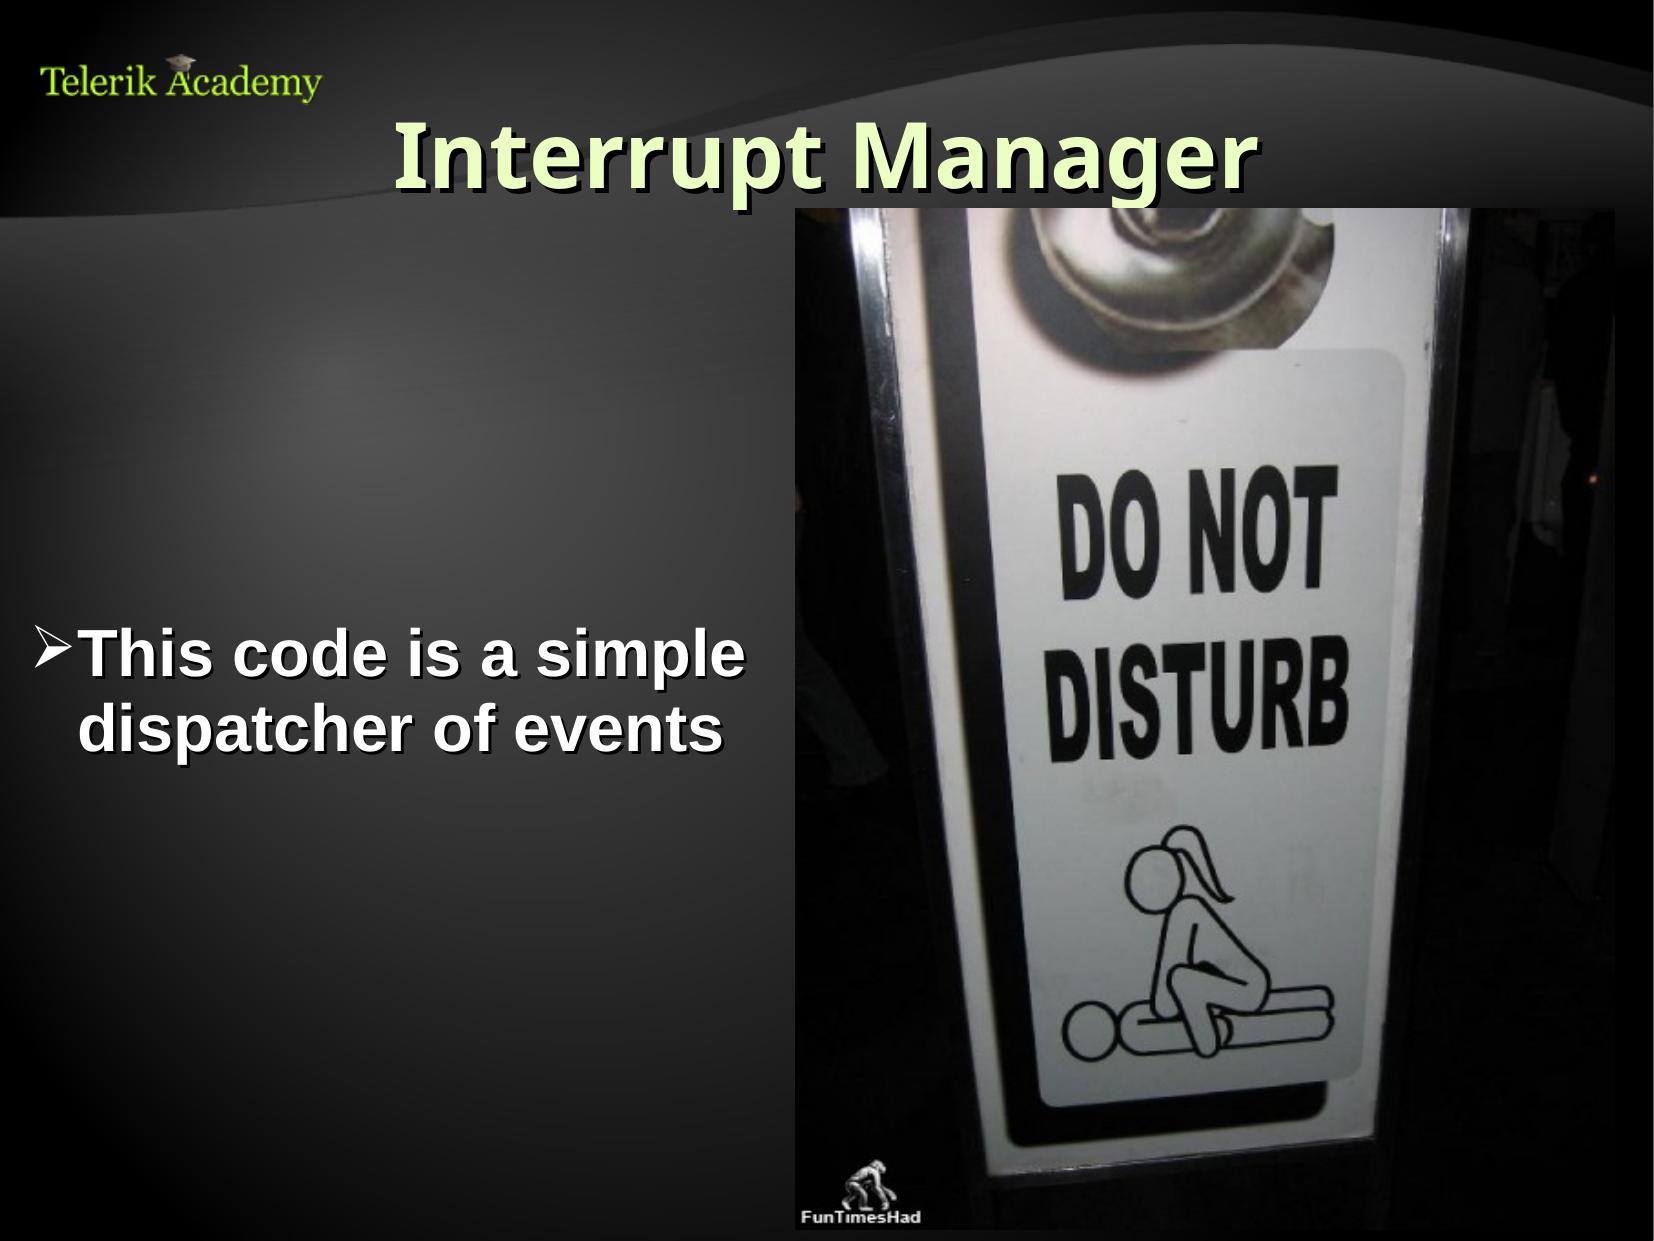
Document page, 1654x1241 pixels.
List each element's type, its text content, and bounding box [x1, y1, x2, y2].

picture [0, 0, 1654, 1241]
subtitle This code is a simple dispatcher of events [29, 331, 795, 1051]
title Interrupt Manager [82, 49, 1571, 257]
